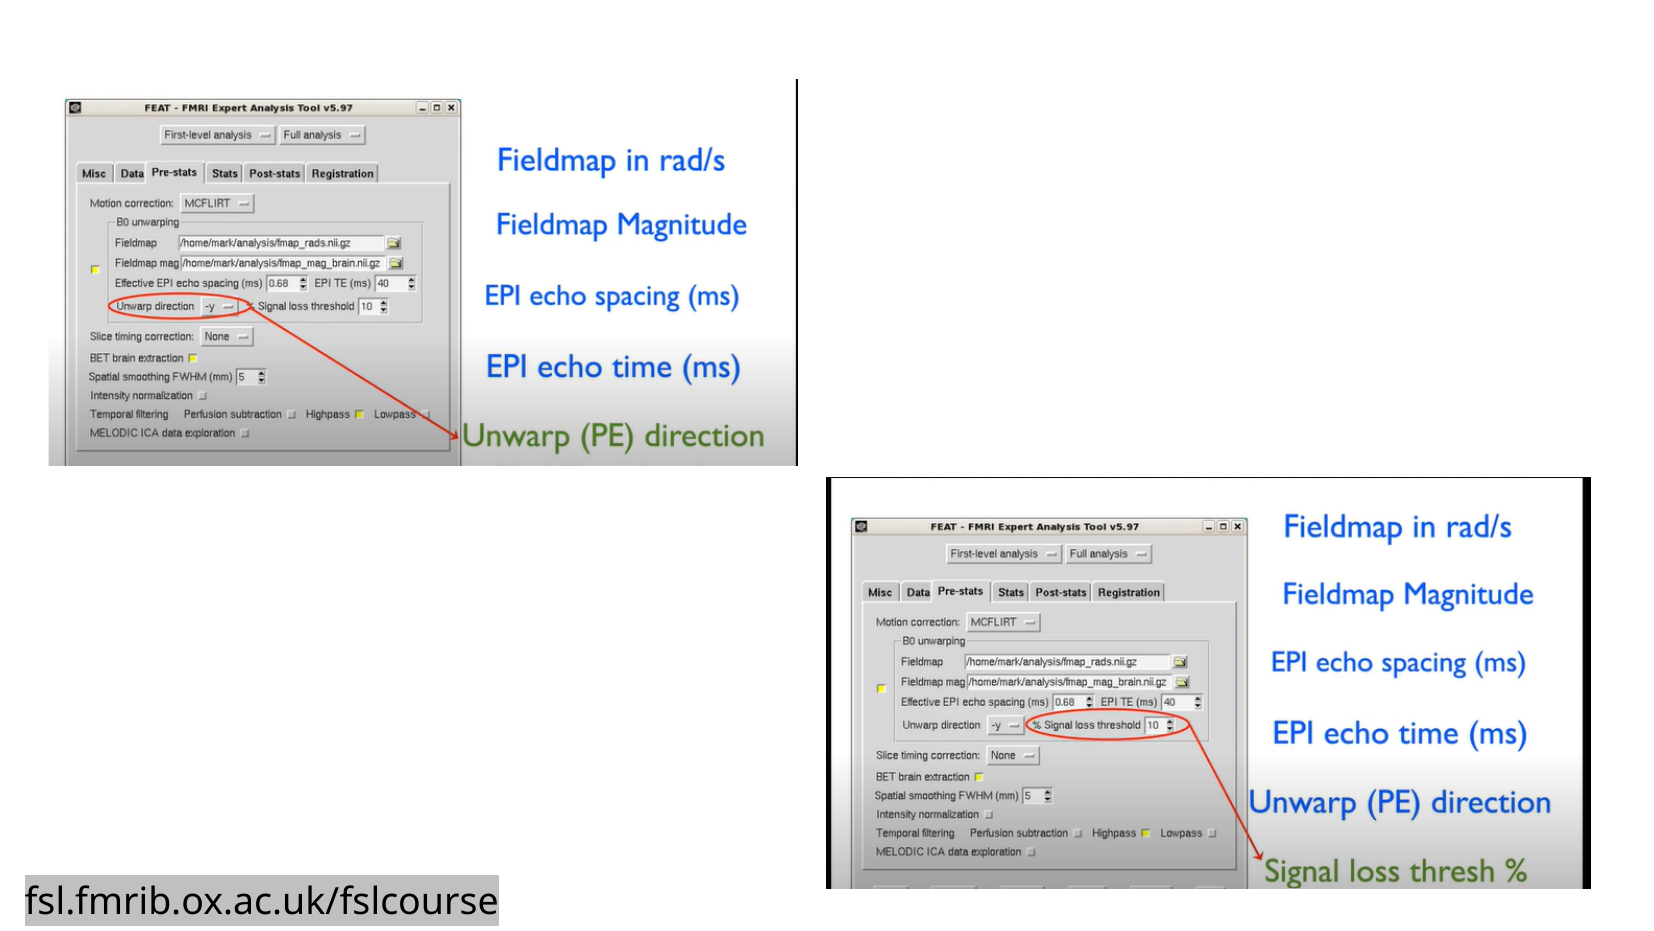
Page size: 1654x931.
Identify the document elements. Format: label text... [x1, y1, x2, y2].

text_box fsl.fmrib.ox.ac.uk/fslcourse [9, 869, 837, 931]
picture [826, 477, 1591, 889]
picture [48, 79, 798, 466]
